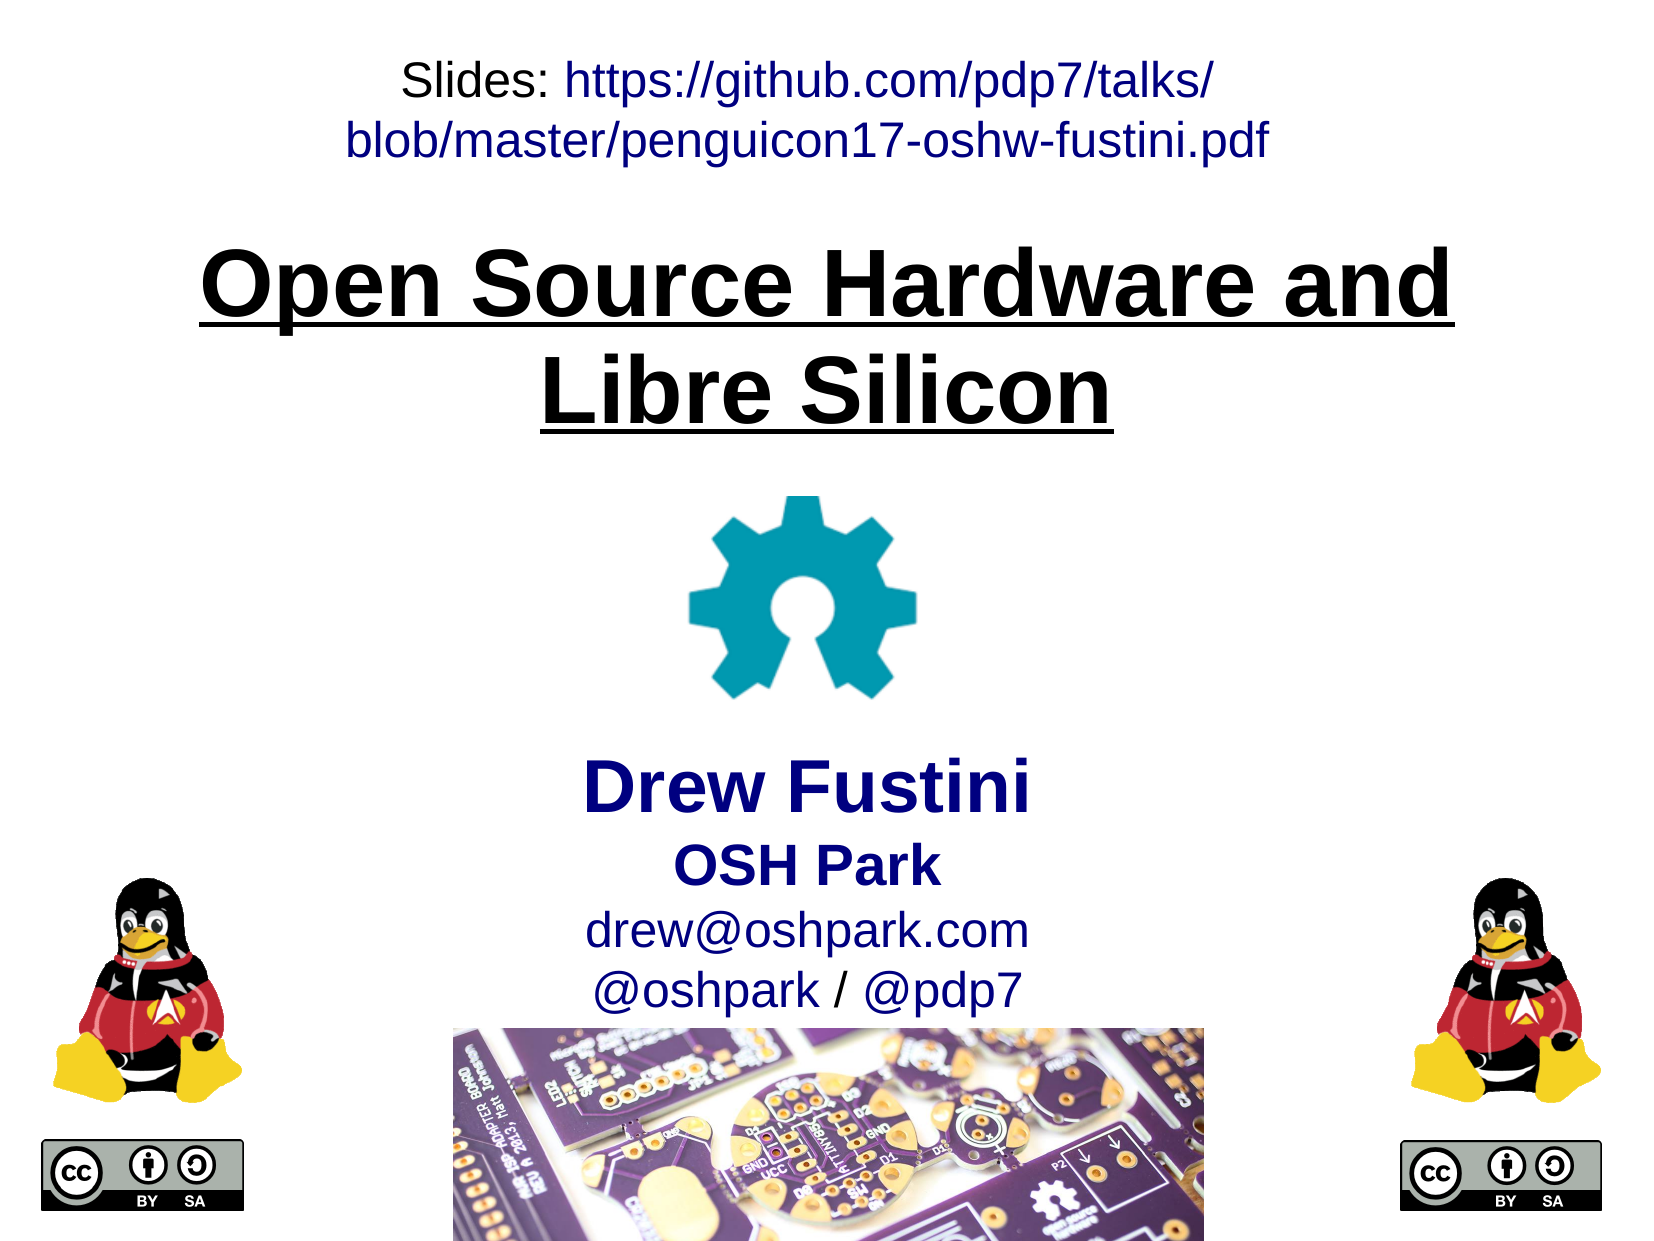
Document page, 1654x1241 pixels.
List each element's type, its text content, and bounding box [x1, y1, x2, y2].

text_box Slides: https://github.com/pdp7/talks/ blob/master/penguicon17-oshw-fustini.pdf Drew Fustini OSH Park drew@oshpark.com @oshpark / @pdp7 [63, 0, 1552, 1165]
picture [453, 1028, 1204, 1241]
picture [660, 496, 932, 711]
title Open Source Hardware and Libre Silicon [82, 0, 1571, 605]
picture [1400, 1140, 1602, 1211]
picture [1411, 878, 1601, 1103]
picture [41, 1139, 244, 1211]
picture [53, 878, 242, 1103]
